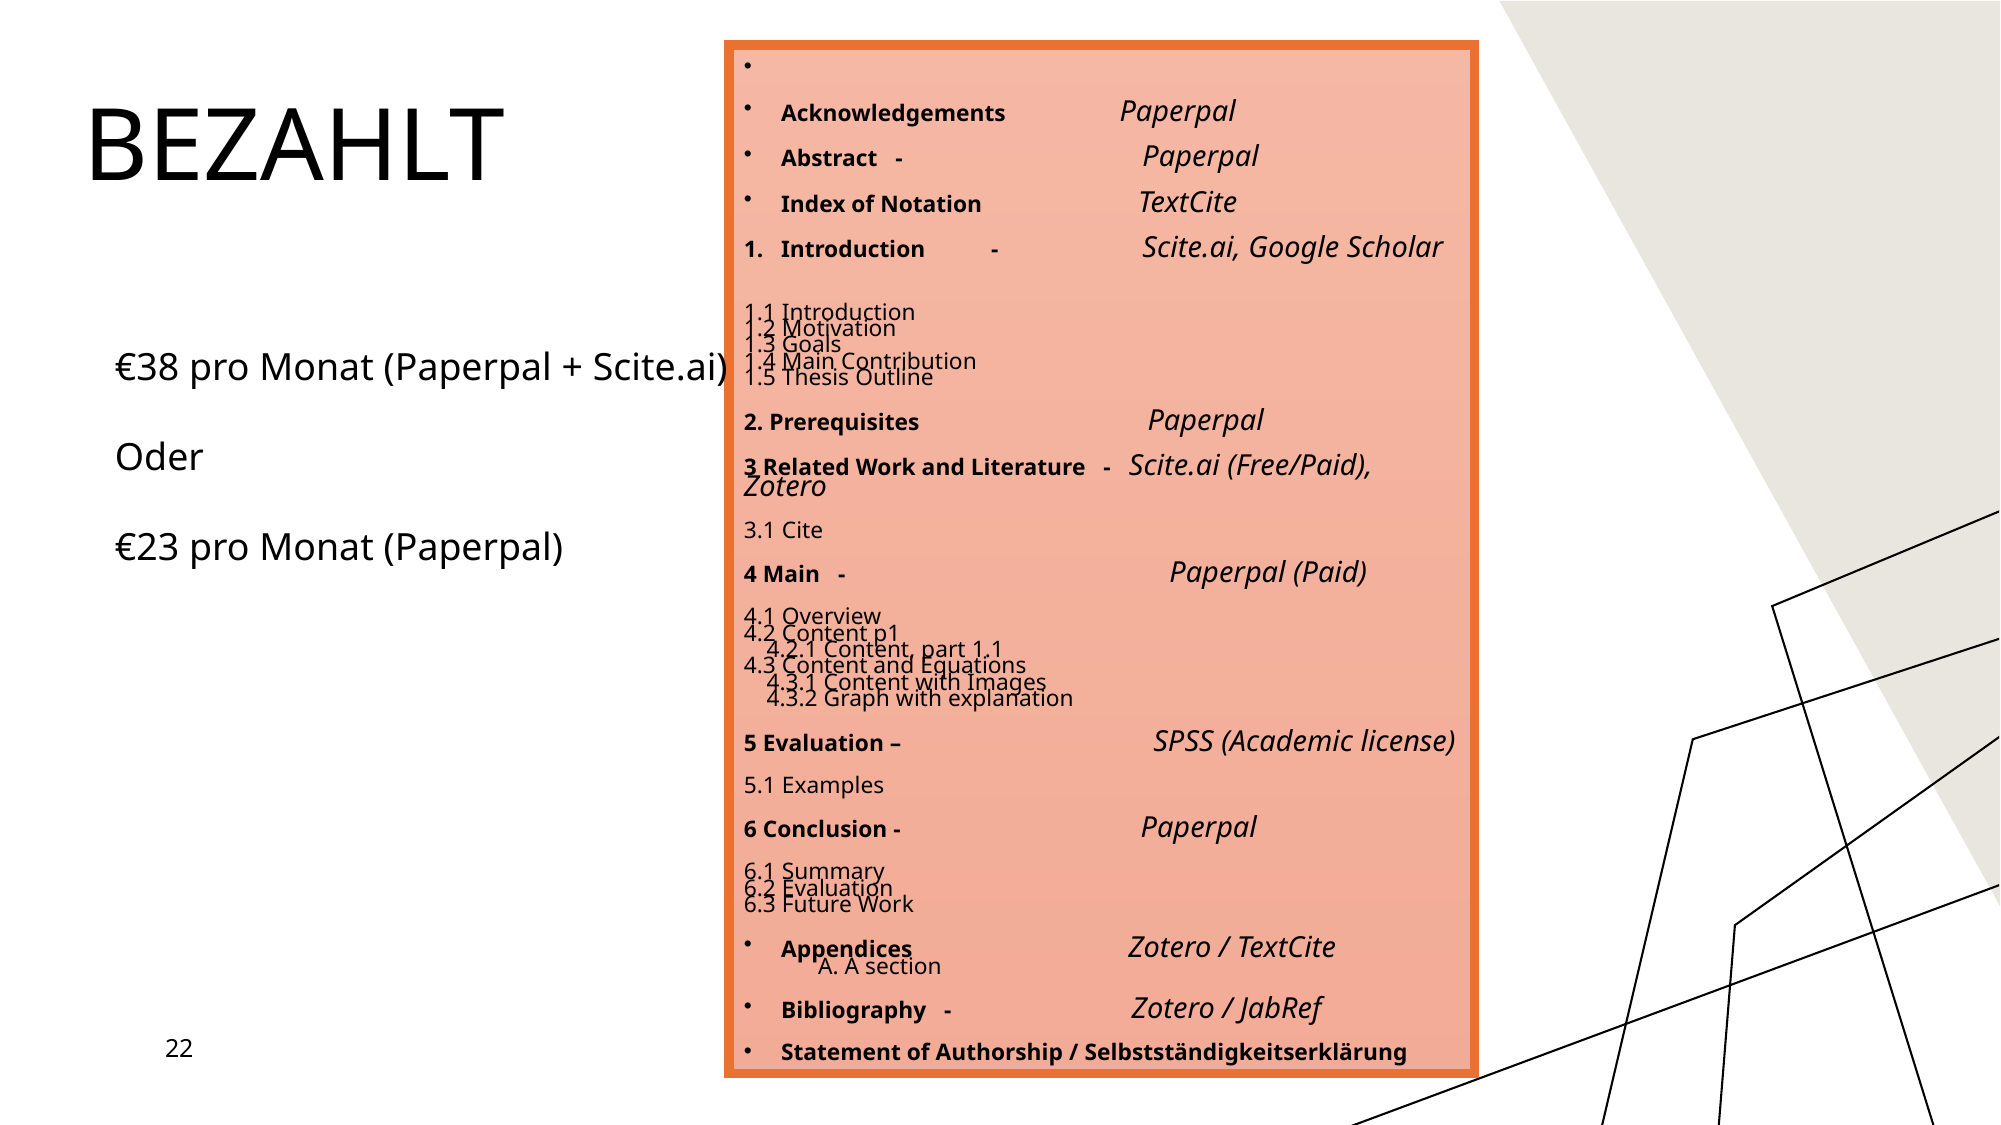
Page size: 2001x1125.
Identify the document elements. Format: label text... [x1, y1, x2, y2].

text_box [150, 1024, 254, 1074]
text_box BEZAHLT [68, 72, 488, 210]
text_box €38 pro Monat (Paperpal + Scite.ai) Oder €23 pro Monat (Paperpal) [99, 335, 716, 578]
list Acknowledgements Paperpal Abstract - Paperpal Index of Notation TextCite Introduction - Scite.ai, Google Scholar 1.1 Introduction 1.2 Motivation 1.3 Goals 1.4 Main Contribution 1.5 Thesis Outline 2. Prerequisites Paperpal 3 Related Work and Literature - Scite.ai (Free/Paid), Zotero 3.1 Cite 4 Main - Paperpal (Paid) 4.1 Overview 4.2 Content p1 4.2.1 Content, part 1.1 4.3 Content and Equations 4.3.1 Content with Images 4.3.2 Graph with explanation 5 Evaluation – SPSS (Academic license) 5.1 Examples 6 Conclusion - Paperpal 6.1 Summary 6.2 Evaluation 6.3 Future Work Appendices Zotero / TextCite A. A section Bibliography - Zotero / JabRef Statement of Authorship / Selbstständigkeitserklärung [728, 45, 1475, 1074]
